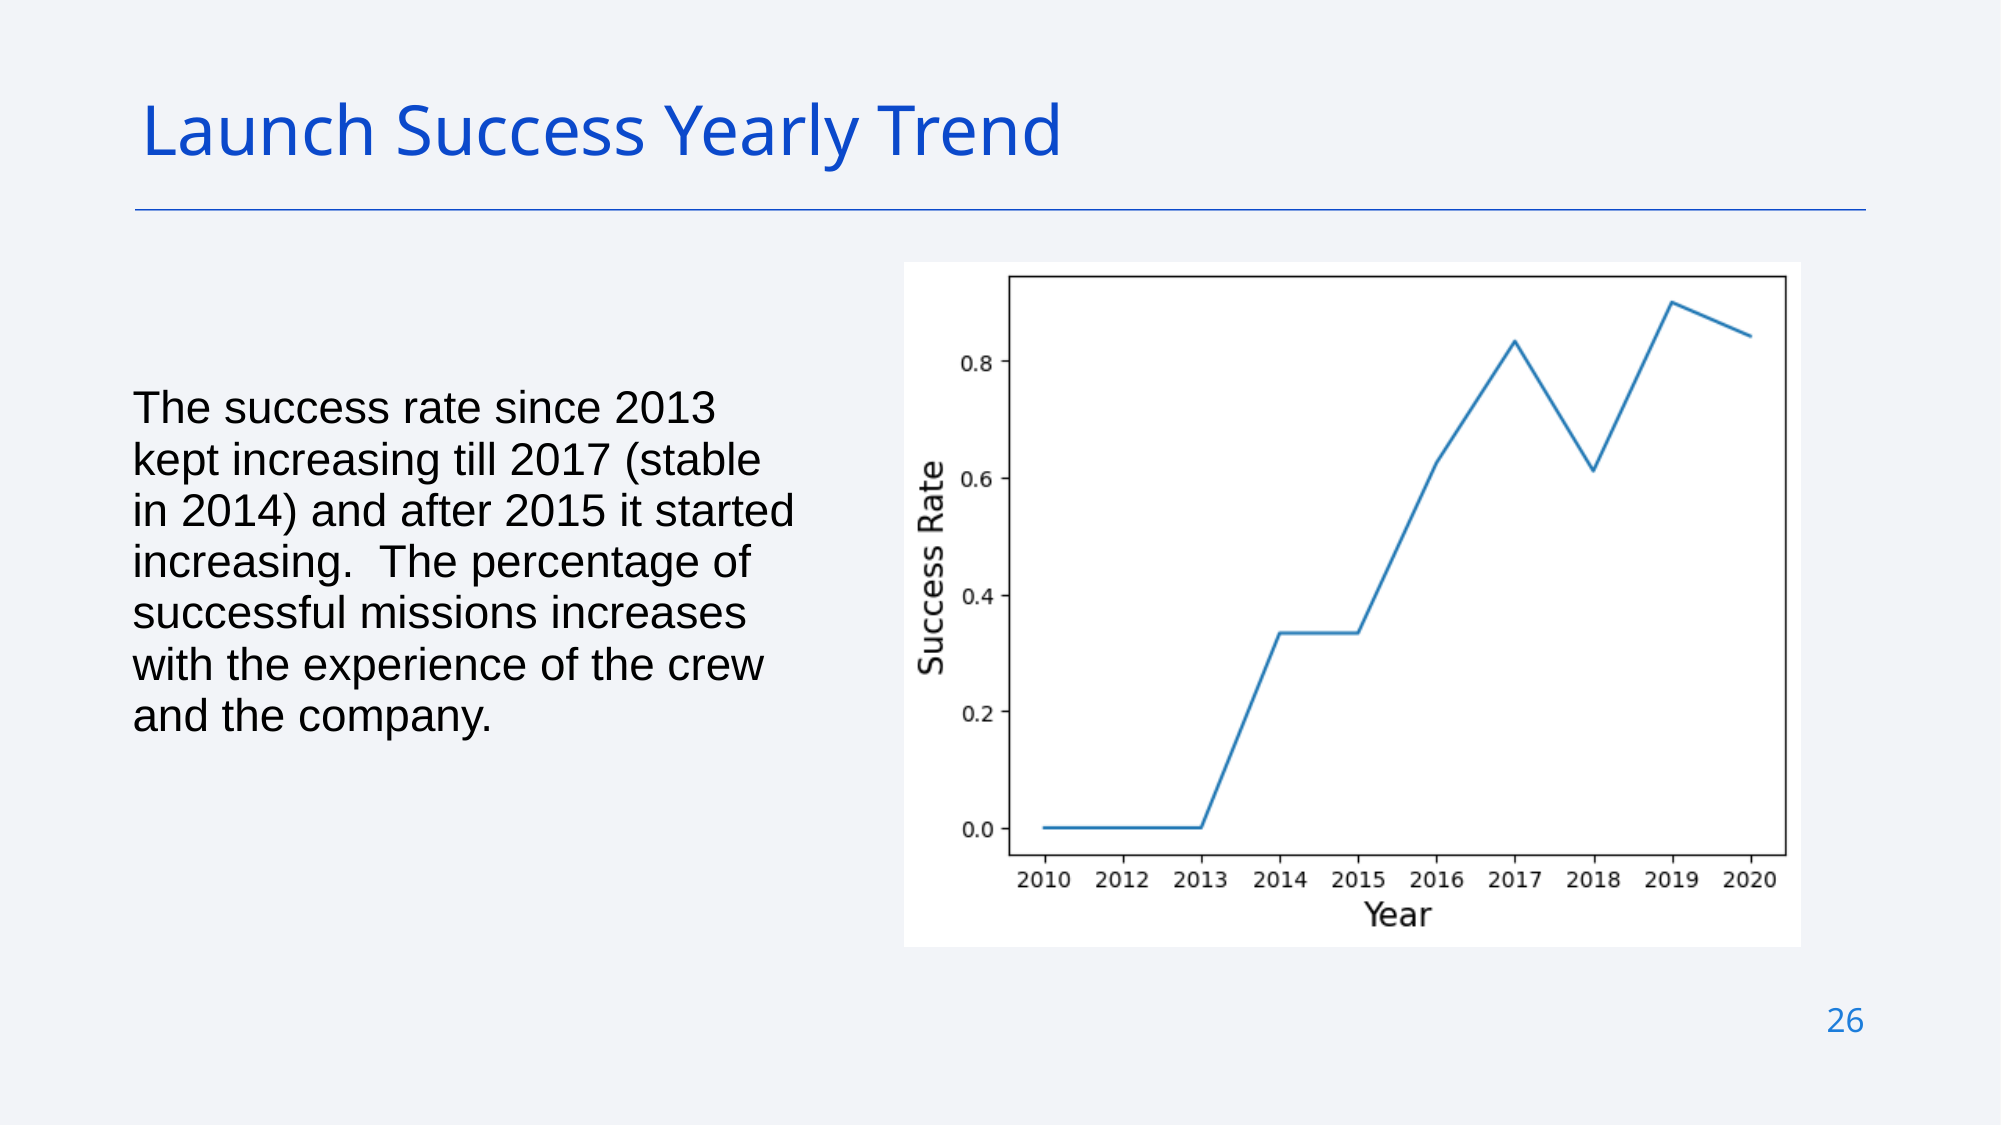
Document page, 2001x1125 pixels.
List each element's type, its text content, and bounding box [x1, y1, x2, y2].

text_box Launch Success Yearly Trend [126, 88, 1852, 179]
picture [0, 0, 2001, 1125]
text_box The success rate since 2013 kept increasing till 2017 (stable in 2014) and after 2015 it started increasing. The percentage of successful missions increases with the experience of the crew and the company. [117, 375, 826, 749]
